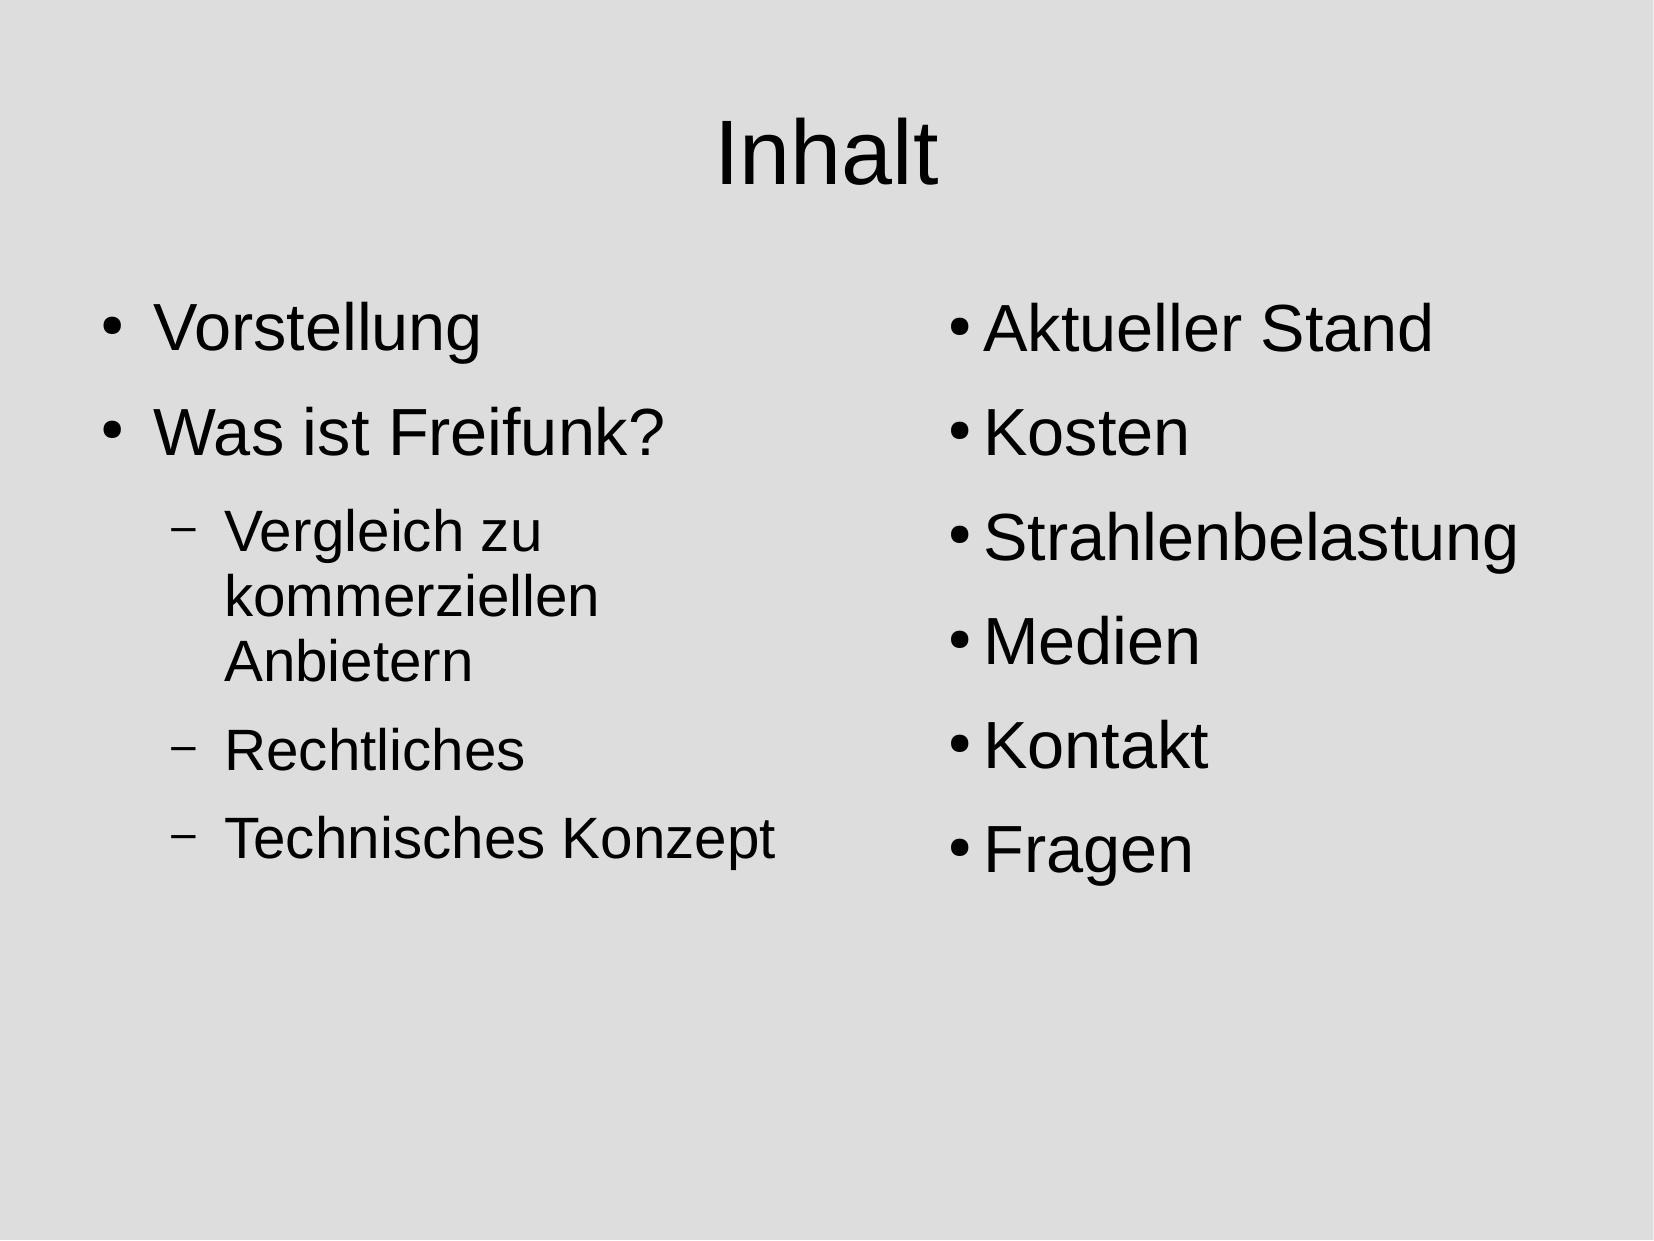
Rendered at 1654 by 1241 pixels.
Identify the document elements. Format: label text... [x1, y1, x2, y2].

title Inhalt [82, 49, 1571, 257]
list Vorstellung Was ist Freifunk? Vergleich zu kommerziellen Anbietern Rechtliches Technisches Konzept [82, 290, 827, 1010]
text_box Aktueller Stand Kosten Strahlenbelastung Medien Kontakt Fragen [933, 283, 1619, 1099]
